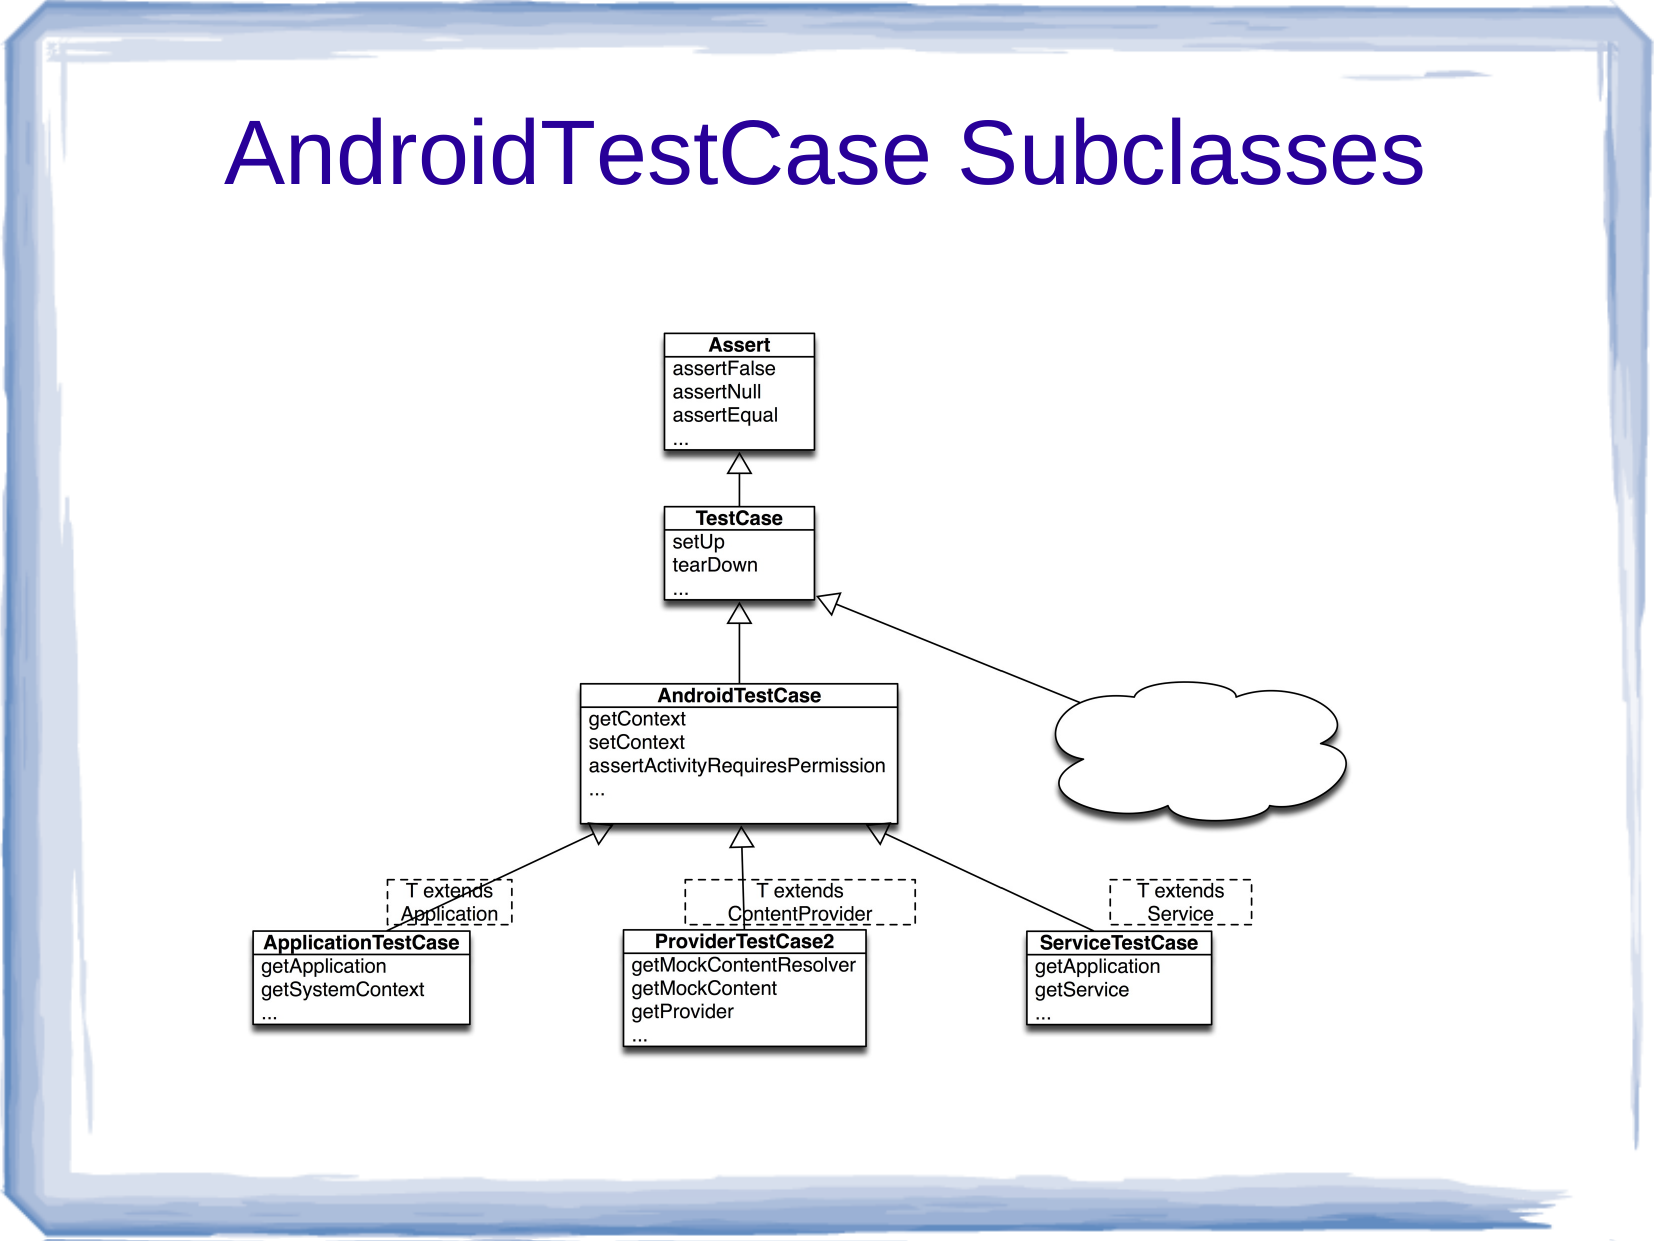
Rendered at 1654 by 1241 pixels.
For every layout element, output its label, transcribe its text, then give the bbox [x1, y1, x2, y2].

title AndroidTestCase Subclasses [82, 49, 1571, 257]
subtitle [118, 332, 1571, 1136]
picture [0, 0, 1654, 1241]
